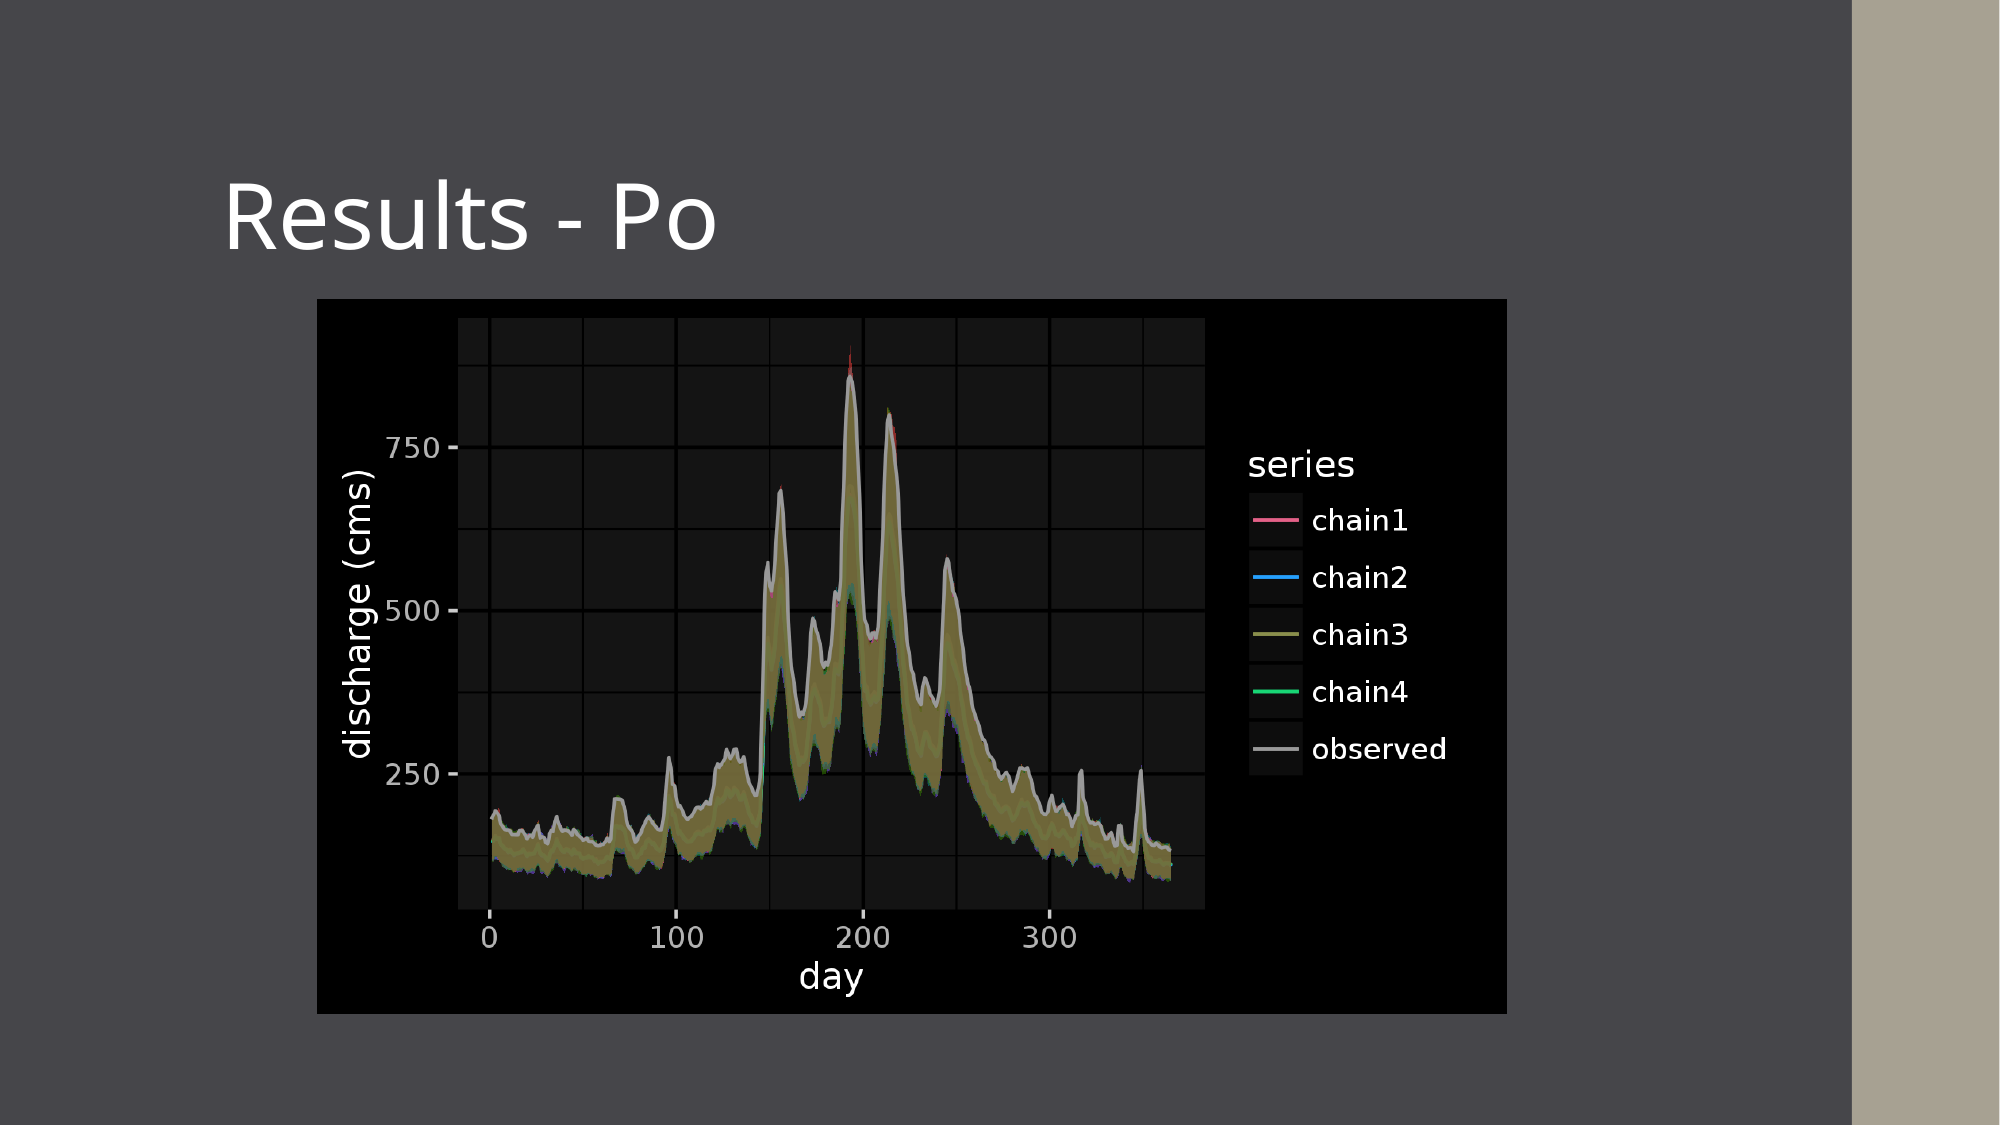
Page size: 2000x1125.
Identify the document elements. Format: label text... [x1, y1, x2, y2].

picture [317, 299, 1507, 1014]
title Results - Po [206, 60, 1797, 278]
